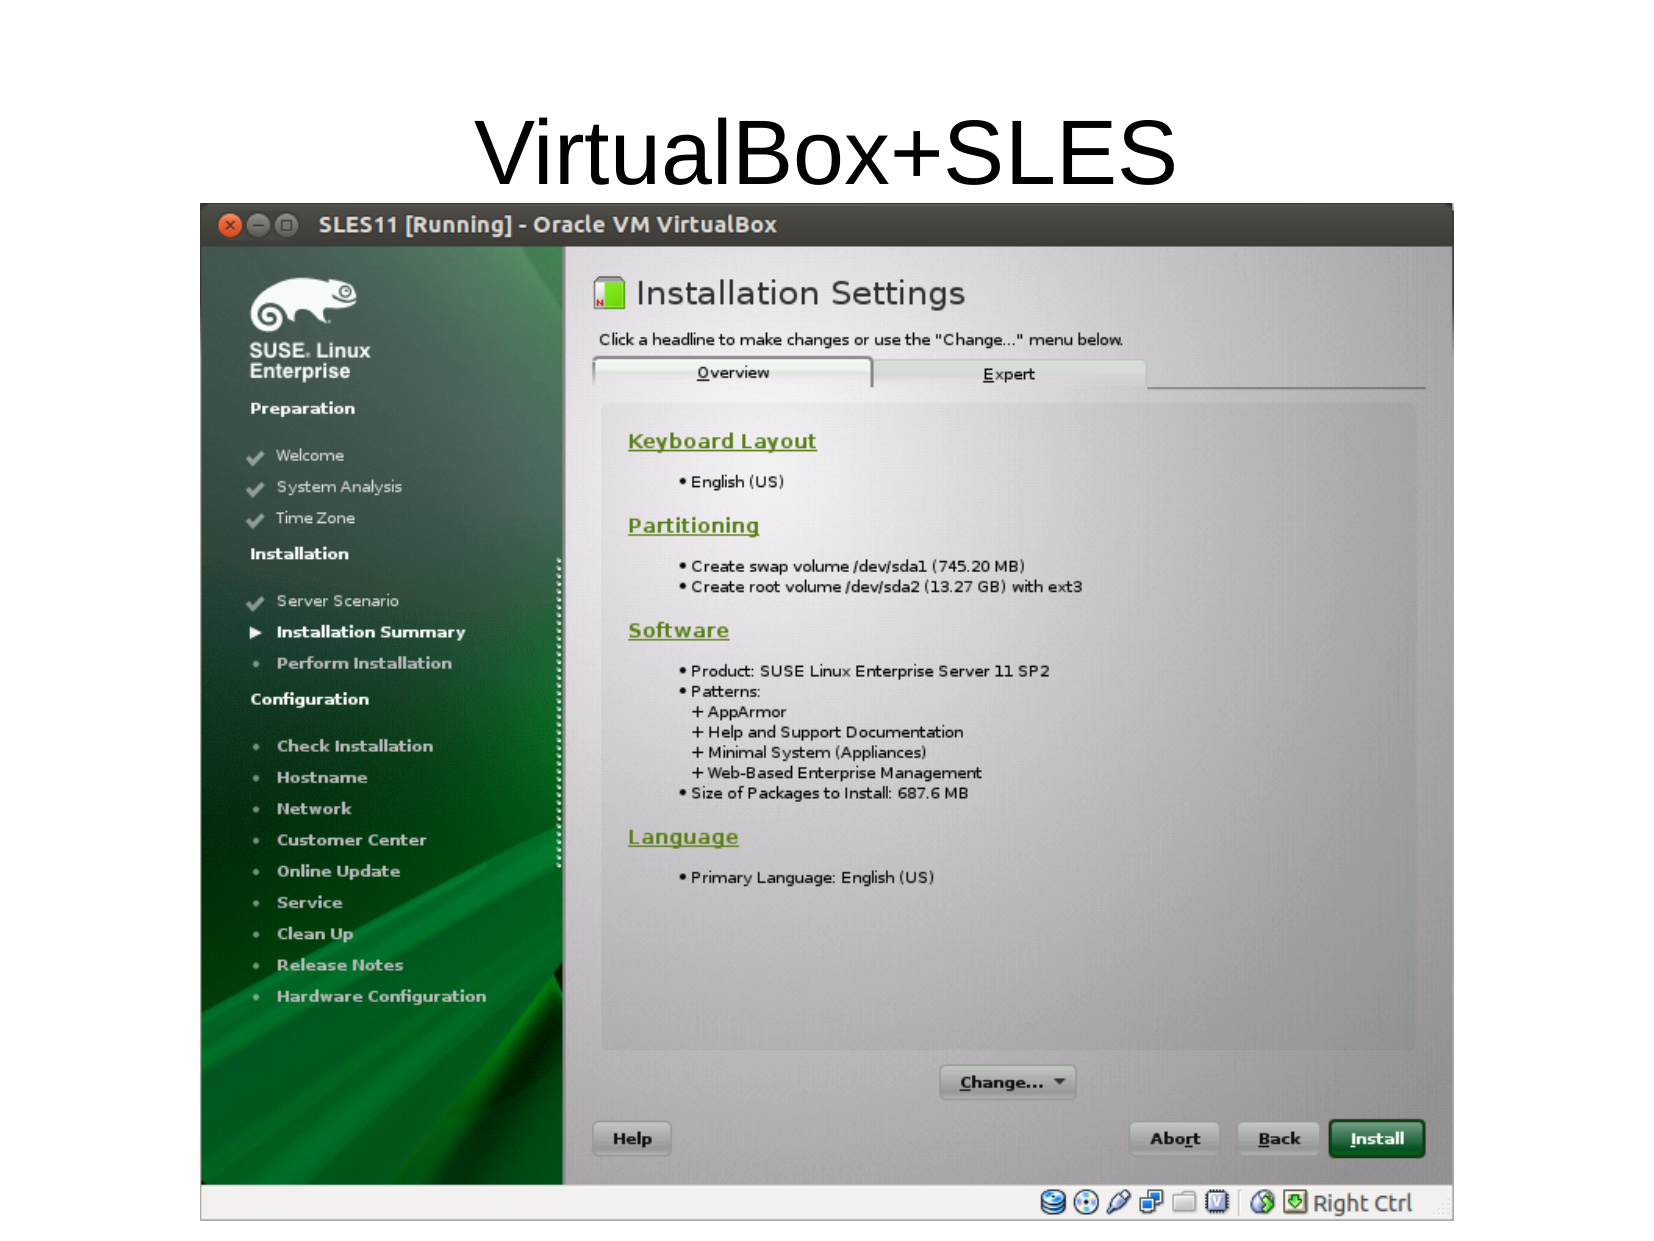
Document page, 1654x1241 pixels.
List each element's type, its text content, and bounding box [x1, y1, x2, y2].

picture [200, 203, 1454, 1221]
title VirtualBox+SLES [82, 49, 1571, 257]
